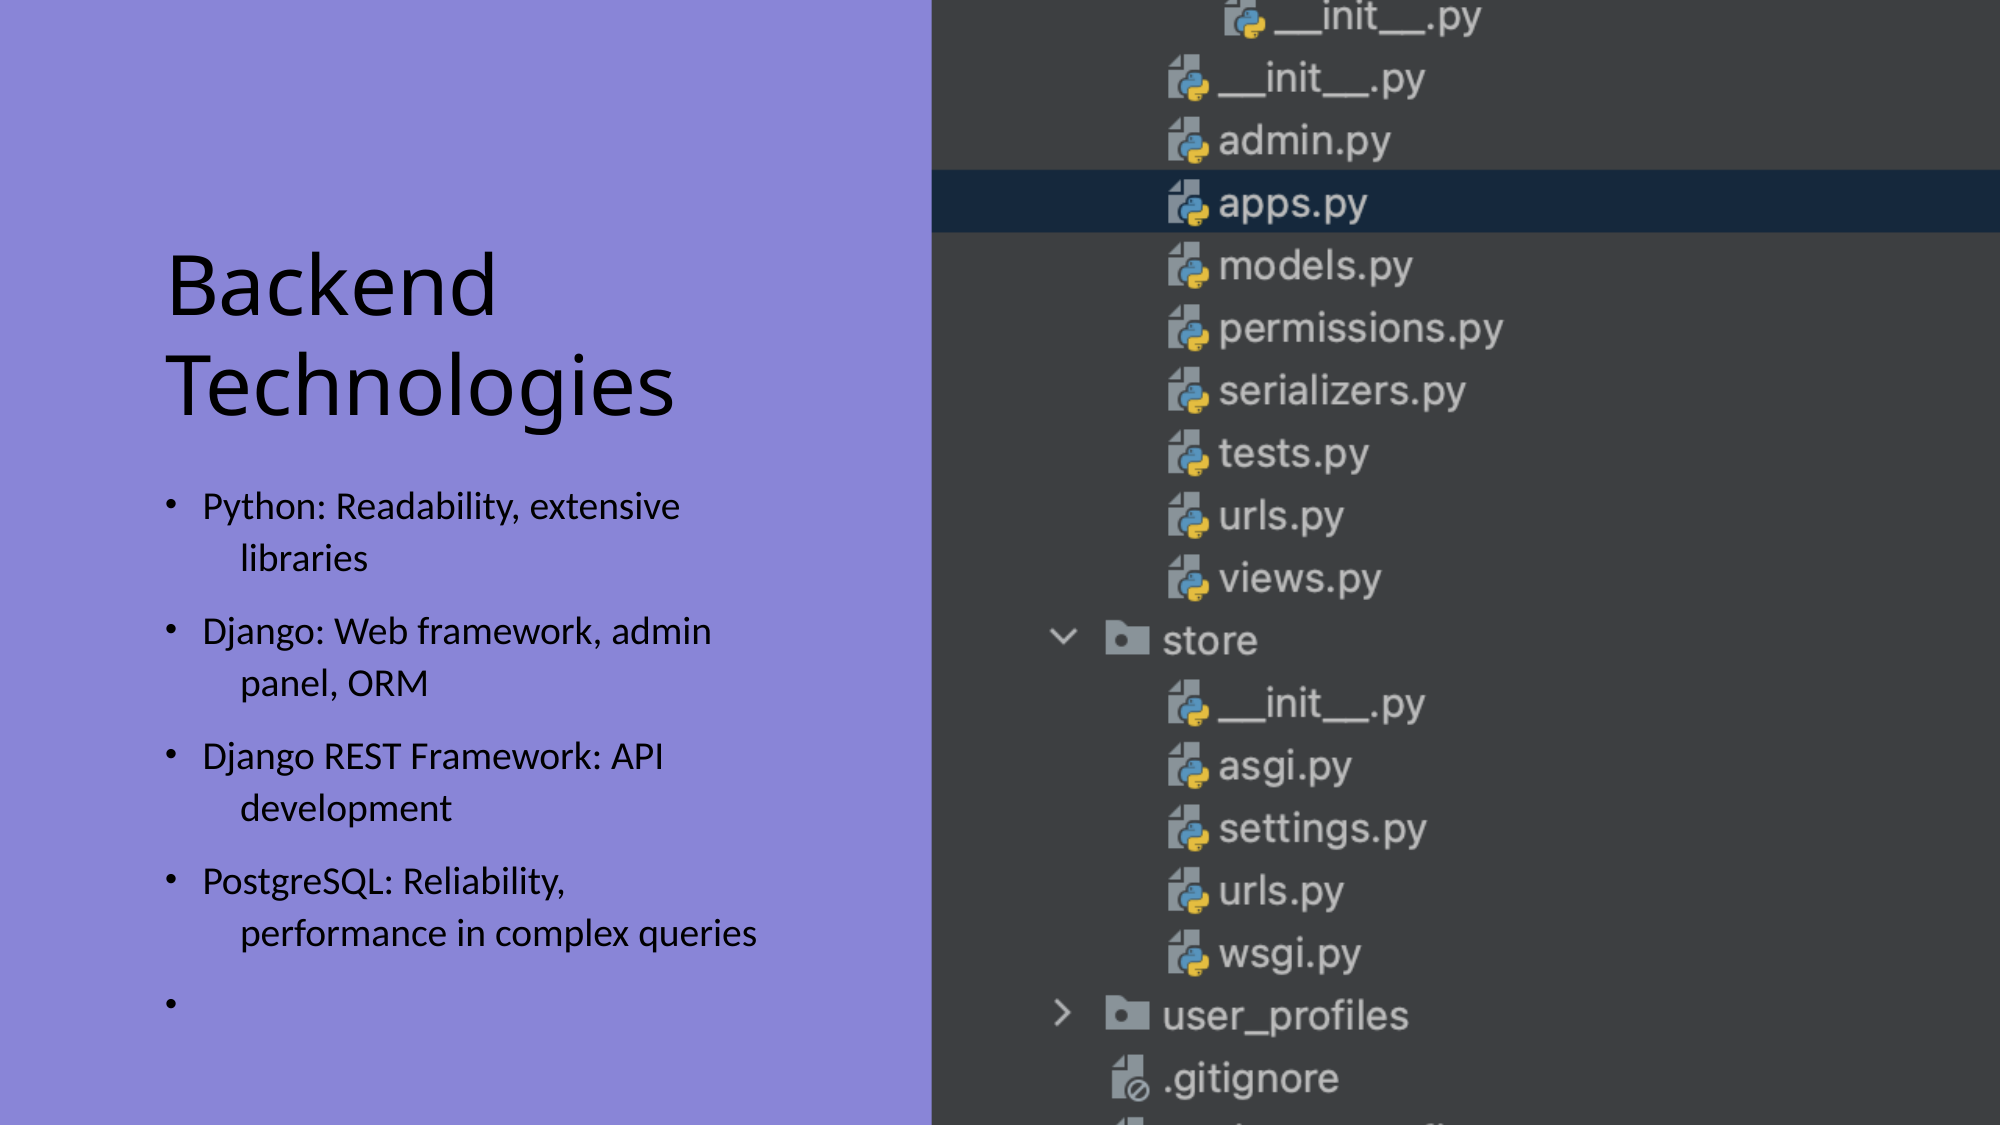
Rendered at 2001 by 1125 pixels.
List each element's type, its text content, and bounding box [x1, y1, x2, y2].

list Python: Readability, extensive libraries Django: Web framework, admin panel, ORM Django REST Framework: API development PostgreSQL: Reliability, performance in complex queries [150, 468, 797, 975]
text_box [0, 0, 931, 1125]
picture [931, 0, 2000, 1125]
title Backend Technologies [150, 224, 797, 441]
